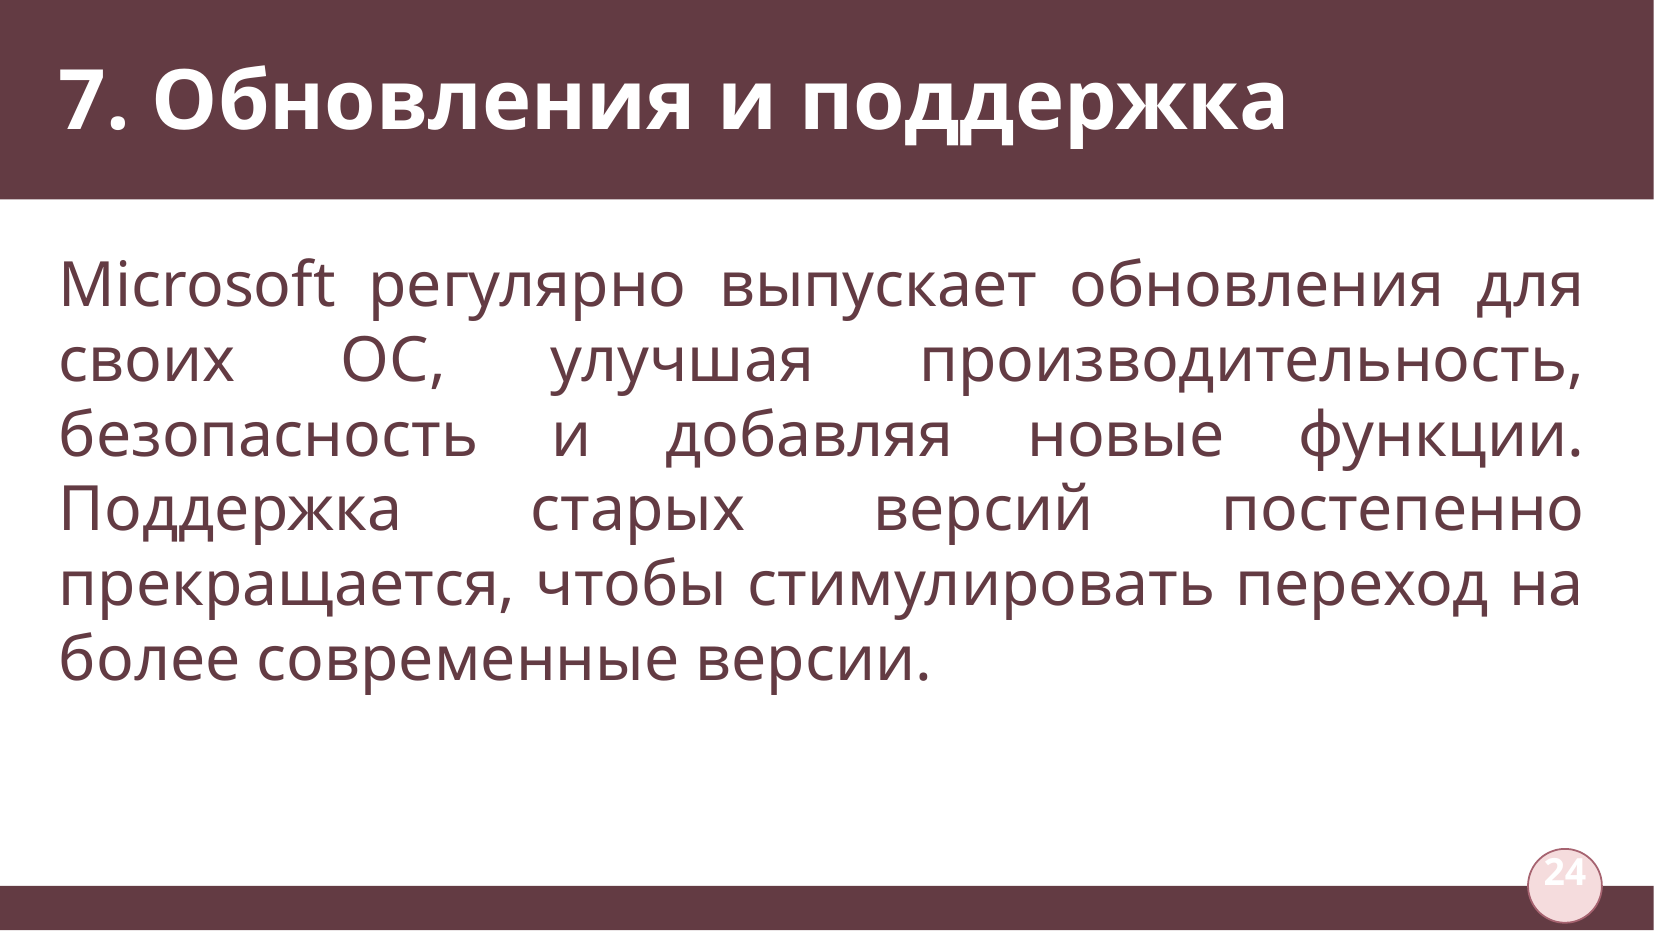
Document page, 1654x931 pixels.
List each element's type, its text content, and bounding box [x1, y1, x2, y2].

list Microsoft регулярно выпускает обновления для своих ОС, улучшая производительность, безопасность и добавляя новые функции. Поддержка старых версий постепенно прекращается, чтобы стимулировать переход на более современные версии. [59, 243, 1595, 864]
title 7. Обновления и поддержка [59, 37, 1595, 155]
